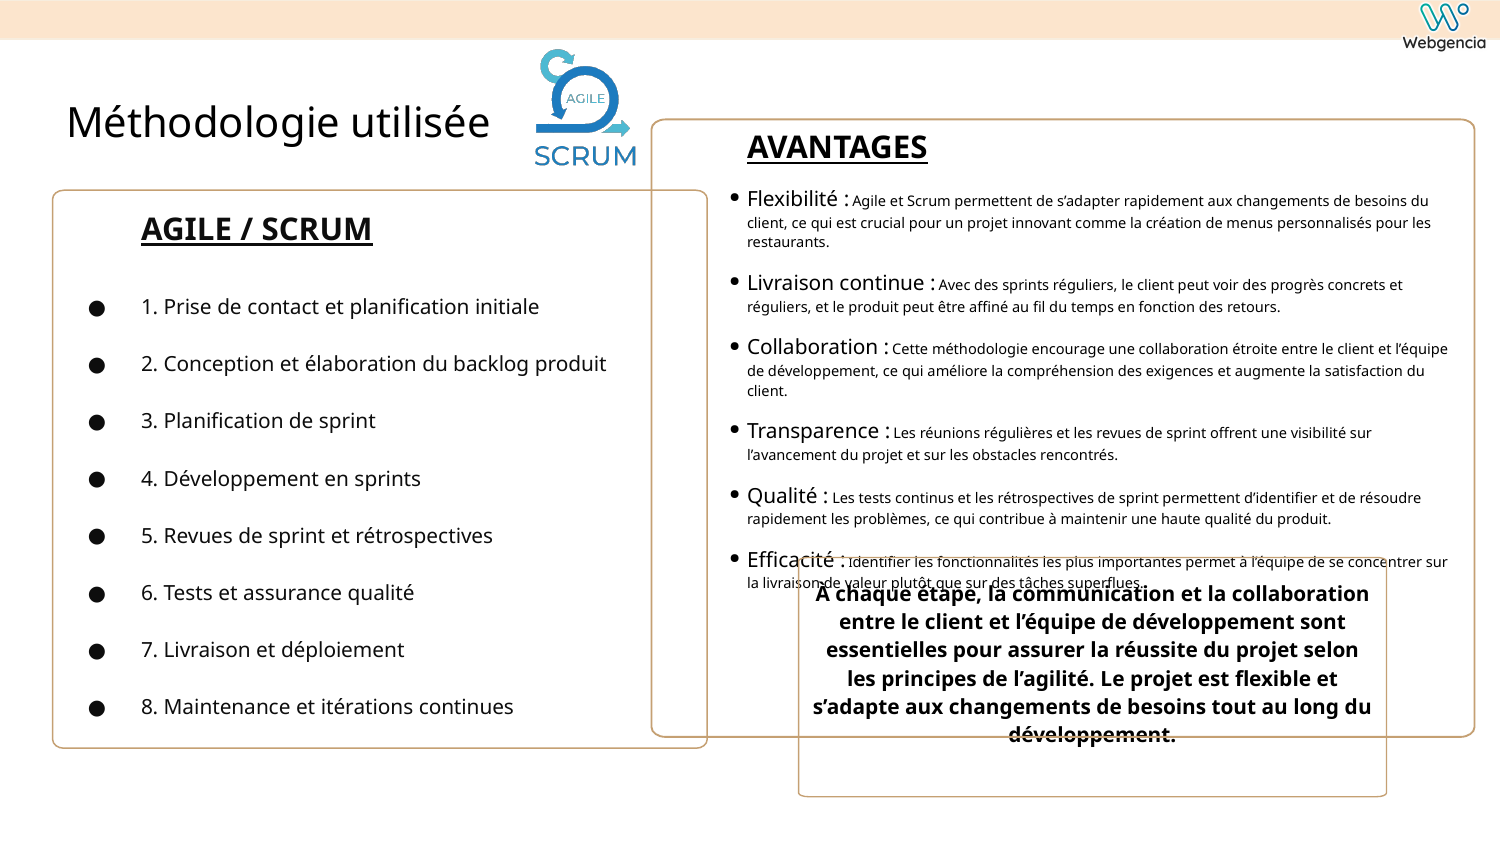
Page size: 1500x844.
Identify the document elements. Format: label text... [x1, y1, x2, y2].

title Méthodologie utilisée [638, 72, 1449, 167]
picture [1389, 0, 1500, 56]
picture [51, 118, 1477, 798]
picture [531, 48, 638, 167]
text_box [0, 0, 1389, 40]
title Méthodologie utilisée [51, 72, 531, 167]
